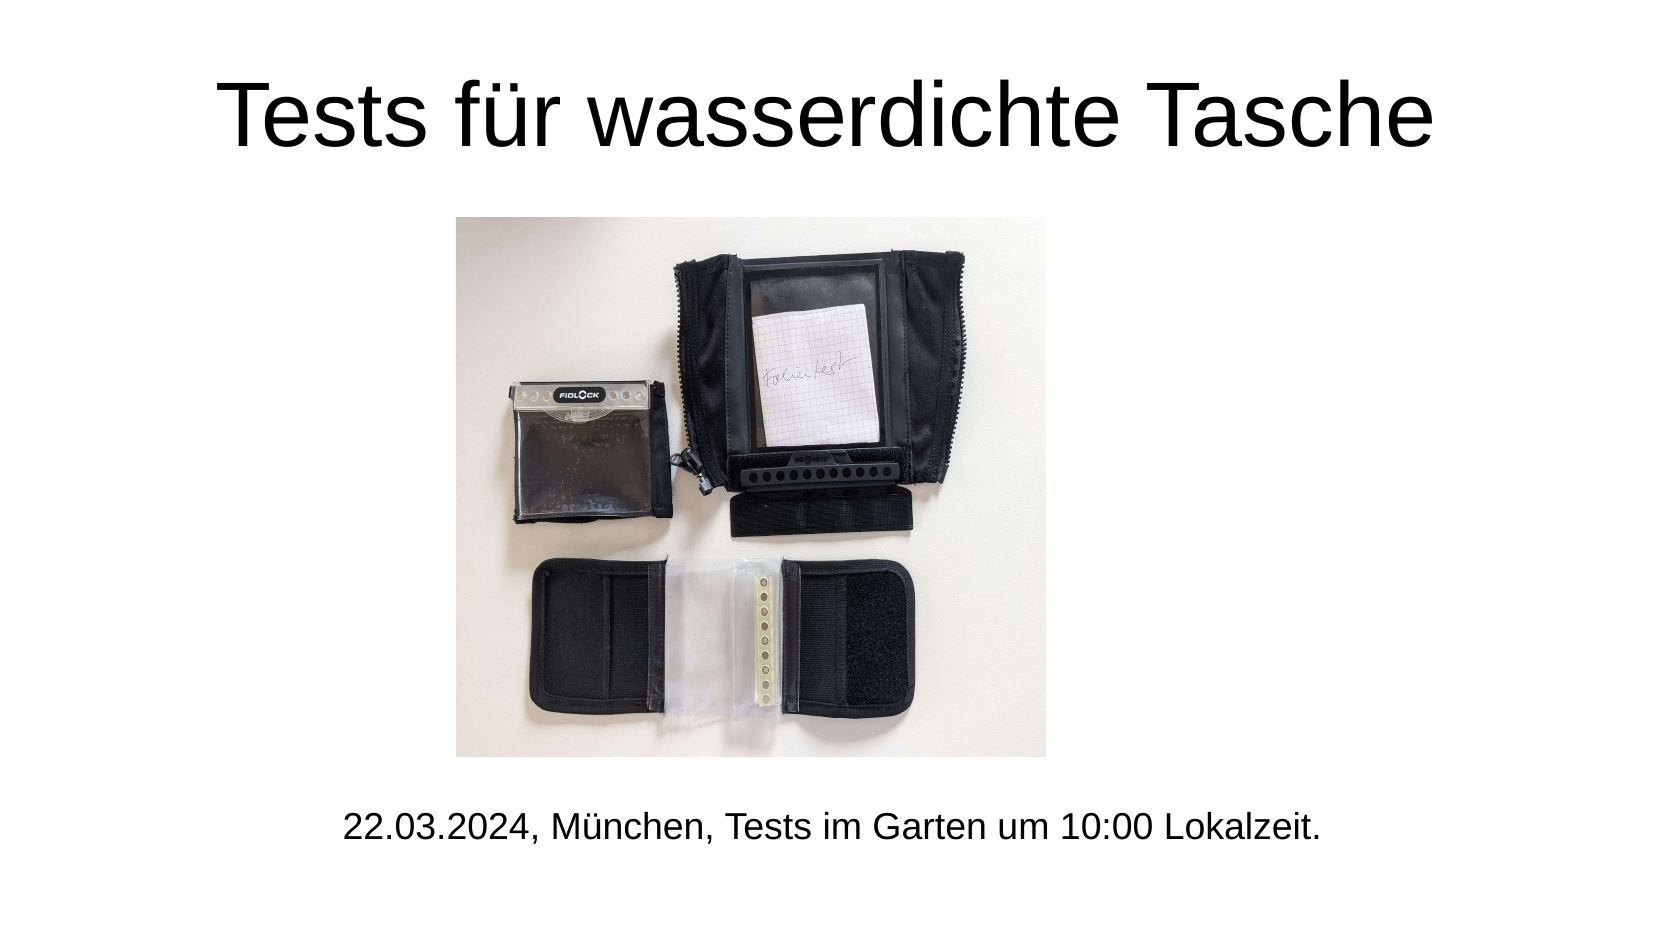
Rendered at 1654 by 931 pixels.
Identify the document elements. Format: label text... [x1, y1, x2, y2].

title Tests für wasserdichte Tasche [82, 37, 1571, 193]
picture [455, 217, 1046, 758]
text_box 22.03.2024, München, Tests im Garten um 10:00 Lokalzeit. [327, 798, 1338, 855]
